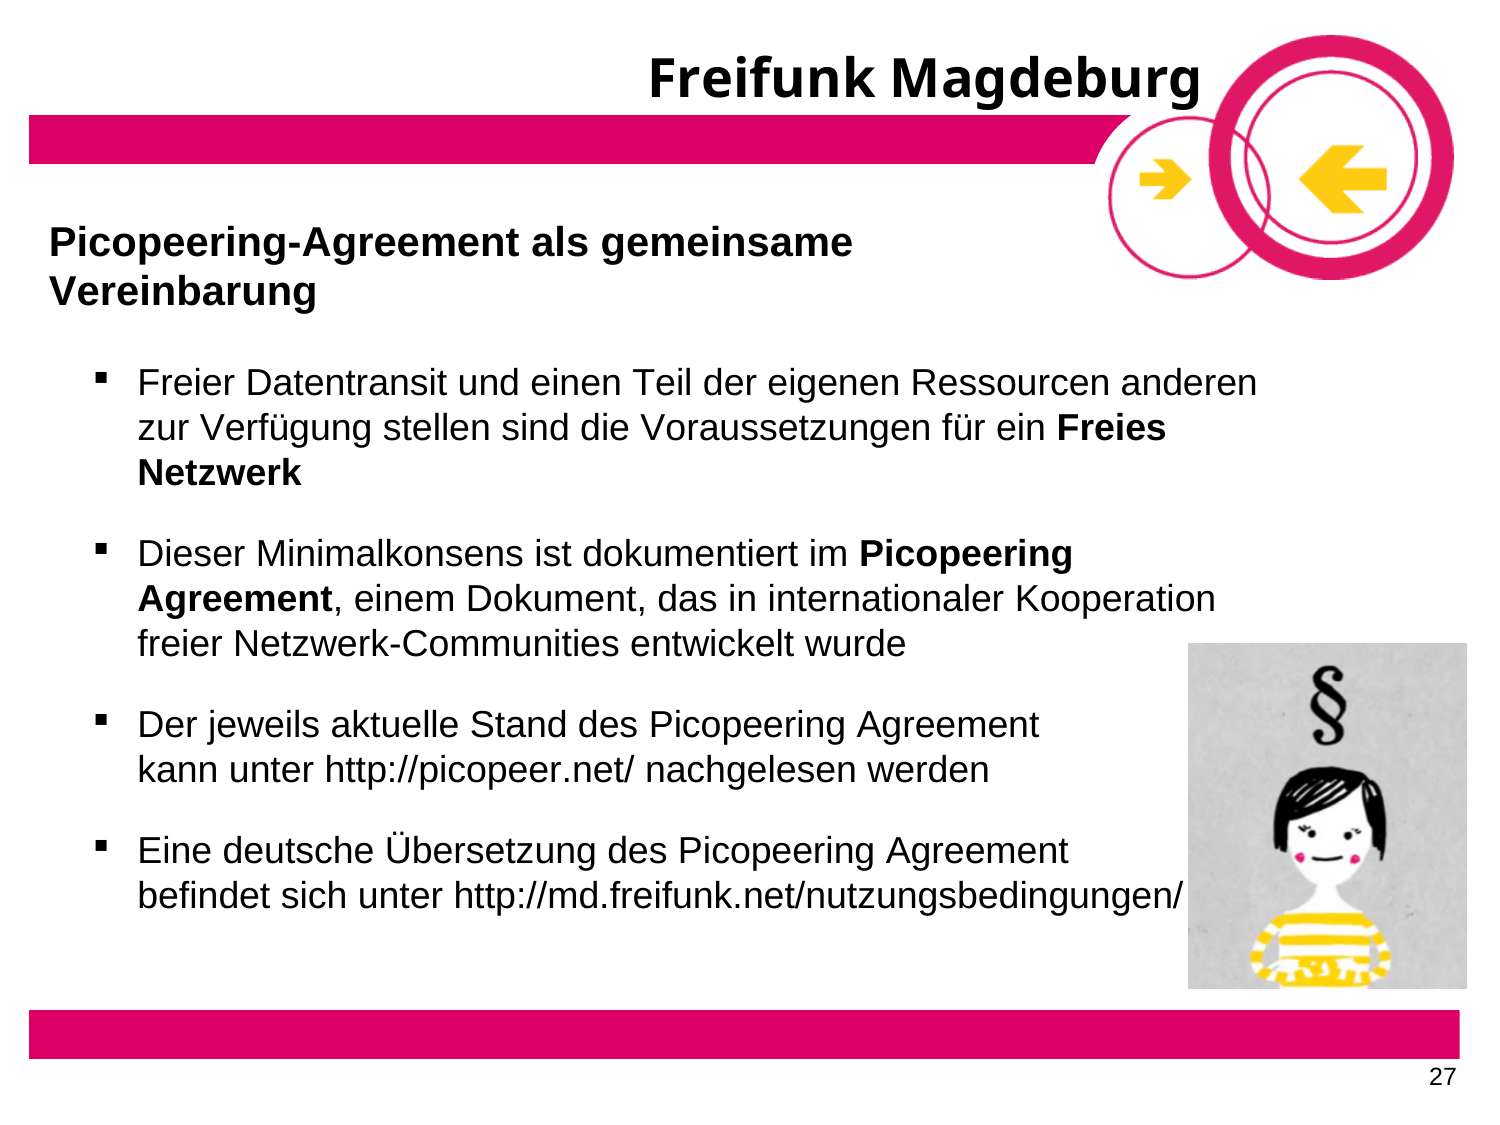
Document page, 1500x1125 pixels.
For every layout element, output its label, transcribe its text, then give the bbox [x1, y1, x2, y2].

picture [1107, 35, 1454, 280]
text_box Freier Datentransit und einen Teil der eigenen Ressourcen anderen zur Verfügung stellen sind die Voraussetzungen für ein Freies Netzwerk Dieser Minimalkonsens ist dokumentiert im Picopeering Agreement, einem Dokument, das in internationaler Kooperation freier Netzwerk-Communities entwickelt wurde Der jeweils aktuelle Stand des Picopeering Agreement kann unter http://picopeer.net/ nachgelesen werden Eine deutsche Übersetzung des Picopeering Agreement befindet sich unter http://md.freifunk.net/nutzungsbedingungen/ [63, 358, 1292, 996]
picture [1188, 643, 1467, 989]
text_box Picopeering-Agreement als gemeinsame Vereinbarung [48, 214, 1042, 333]
